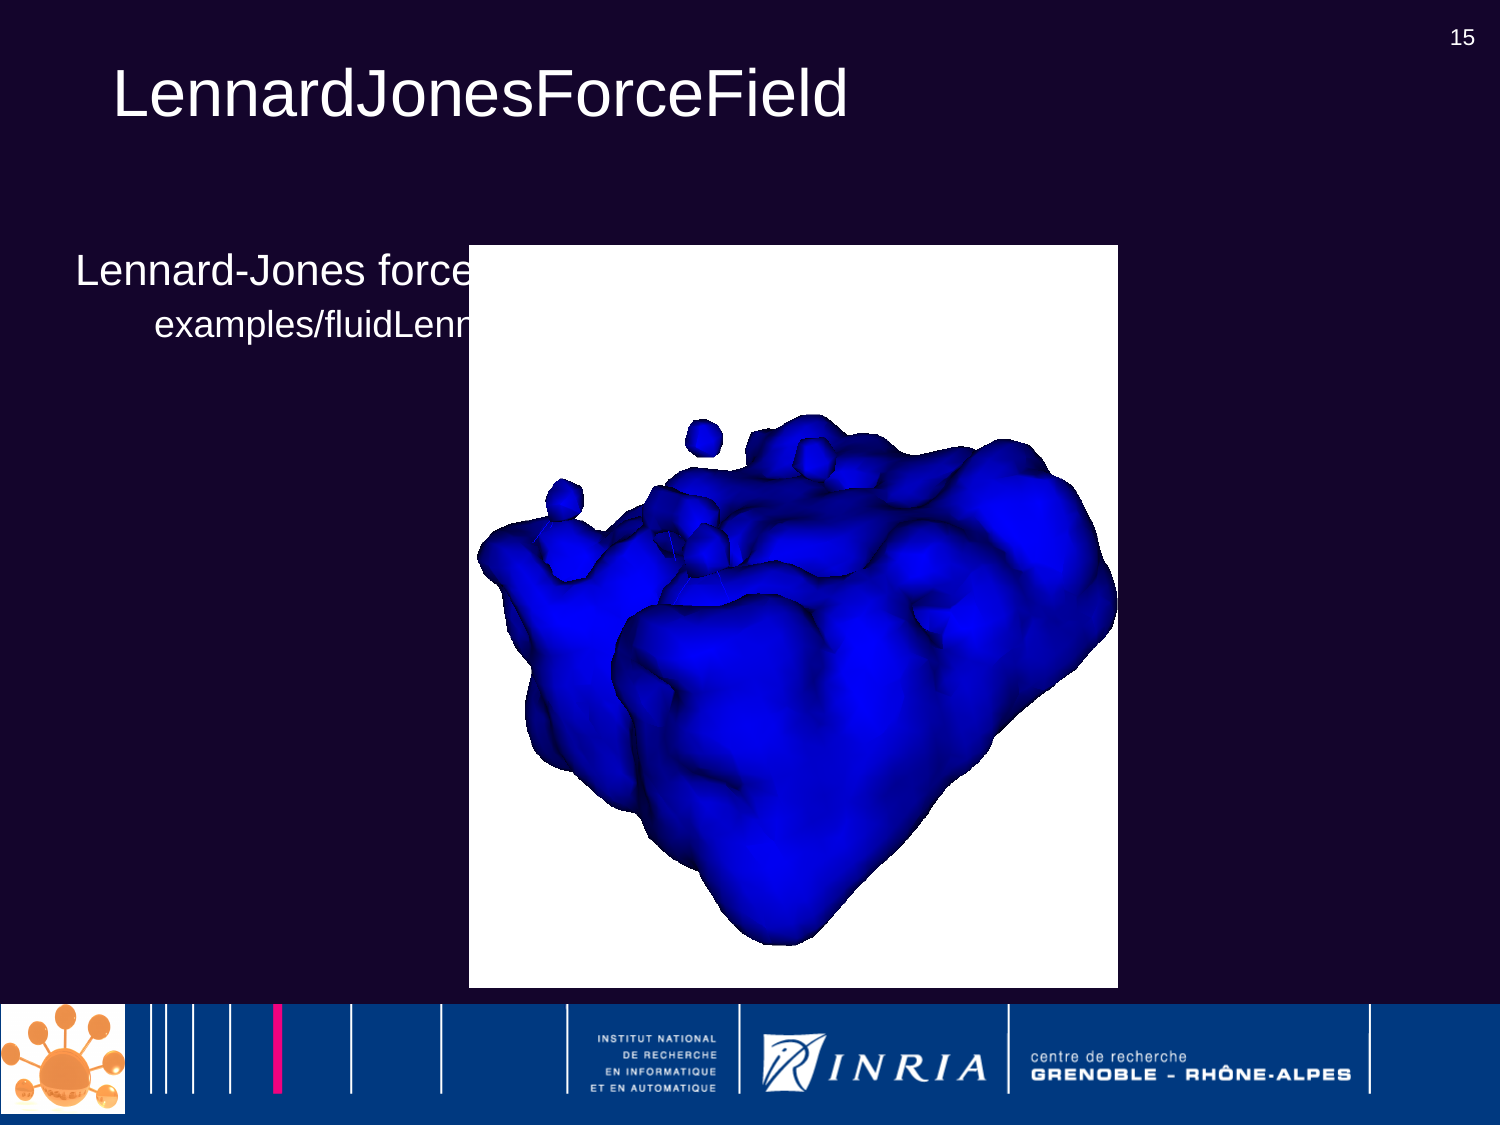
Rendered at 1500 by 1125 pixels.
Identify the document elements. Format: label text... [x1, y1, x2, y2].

picture [0, 1004, 1500, 1125]
picture [422, 245, 1468, 988]
title LennardJonesForceField [112, 0, 1474, 188]
list Lennard-Jones forces for fluid examples/fluidLennardJones.scn [75, 245, 422, 973]
